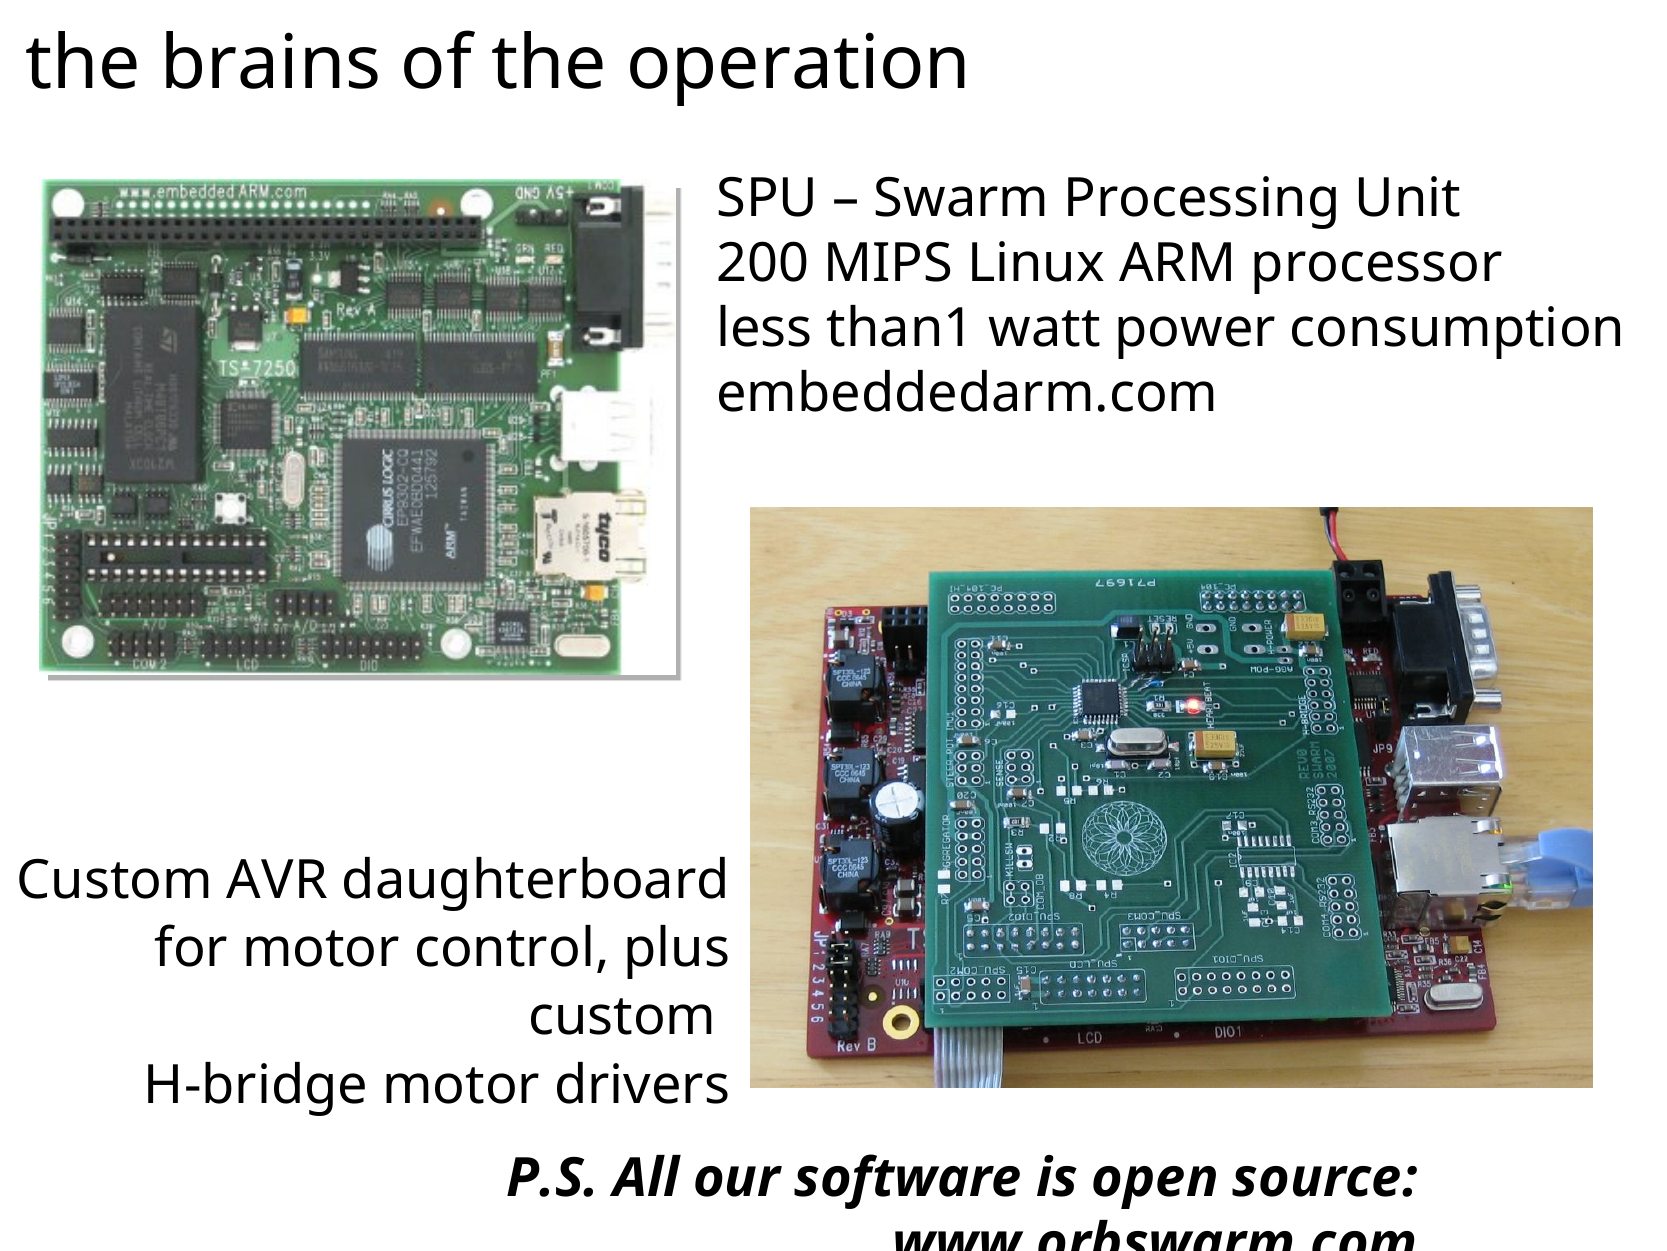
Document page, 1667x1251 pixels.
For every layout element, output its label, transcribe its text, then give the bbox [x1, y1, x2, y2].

title the brains of the operation [0, 0, 1667, 113]
text_box P.S. All our software is open source: www.orbswarm.com [0, 1142, 1426, 1251]
text_box Custom AVR daughterboard for motor control, plus custom H-bridge motor drivers [0, 833, 746, 1190]
picture [39, 179, 676, 676]
text_box SPU – Swarm Processing Unit 200 MIPS Linux ARM processor less than1 watt power consumption embeddedarm.com [710, 162, 1666, 313]
picture [750, 507, 1593, 1088]
